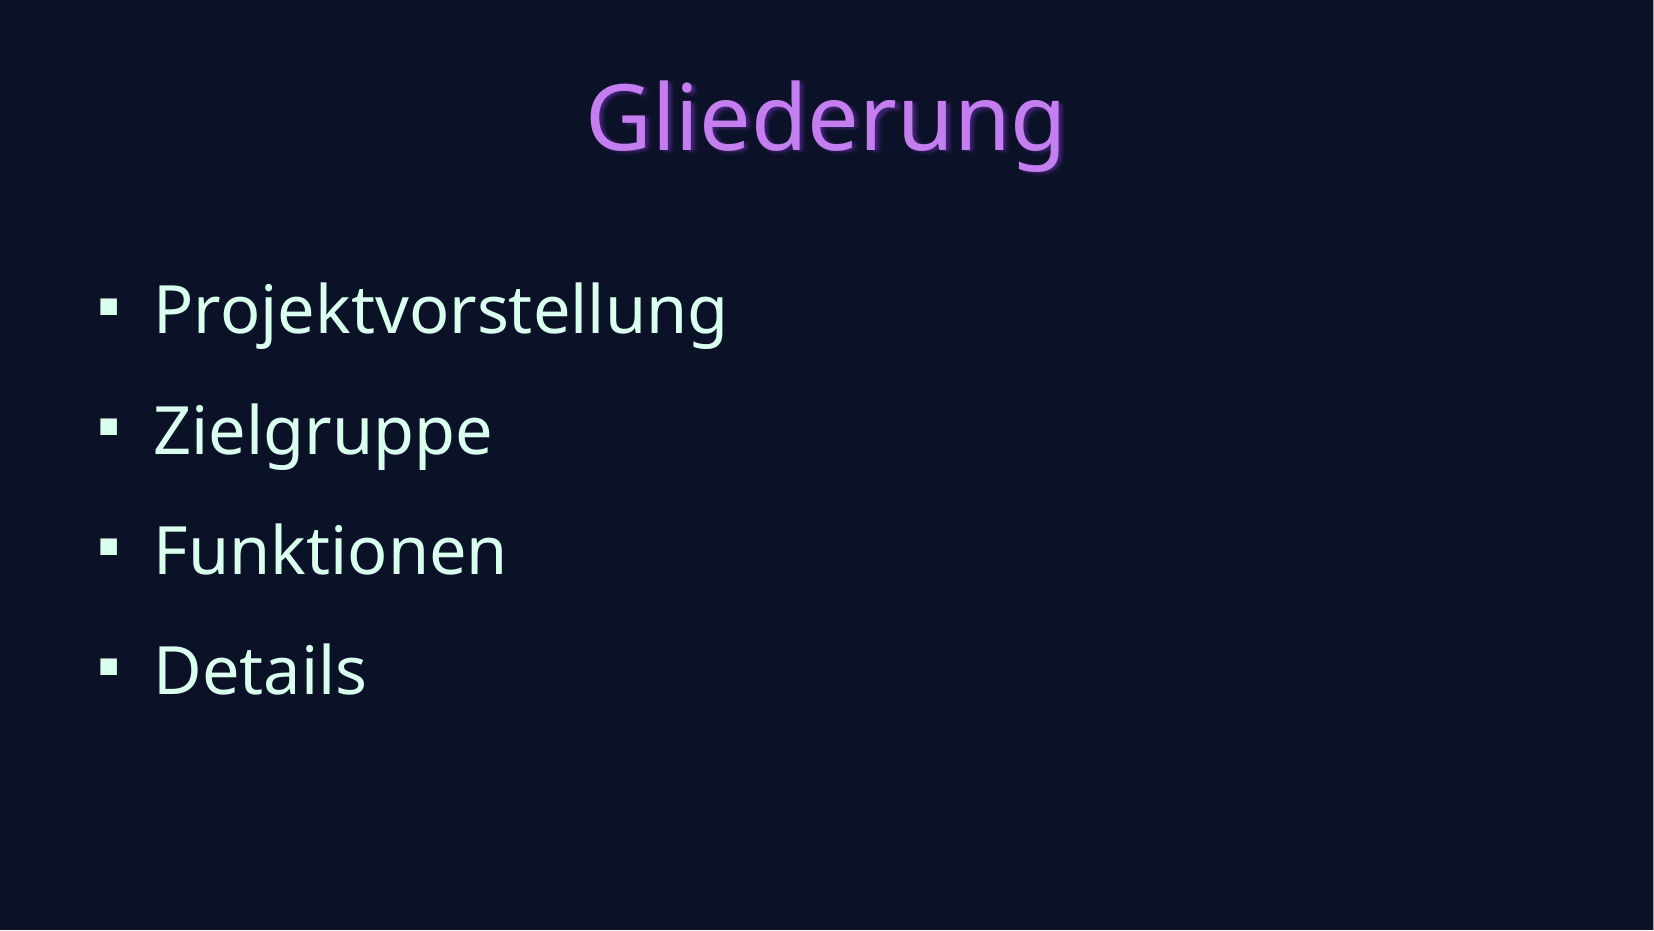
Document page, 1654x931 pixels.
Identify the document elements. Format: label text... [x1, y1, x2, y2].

title Gliederung [82, 37, 1571, 193]
list Projektvorstellung Zielgruppe Funktionen Details [82, 262, 809, 758]
